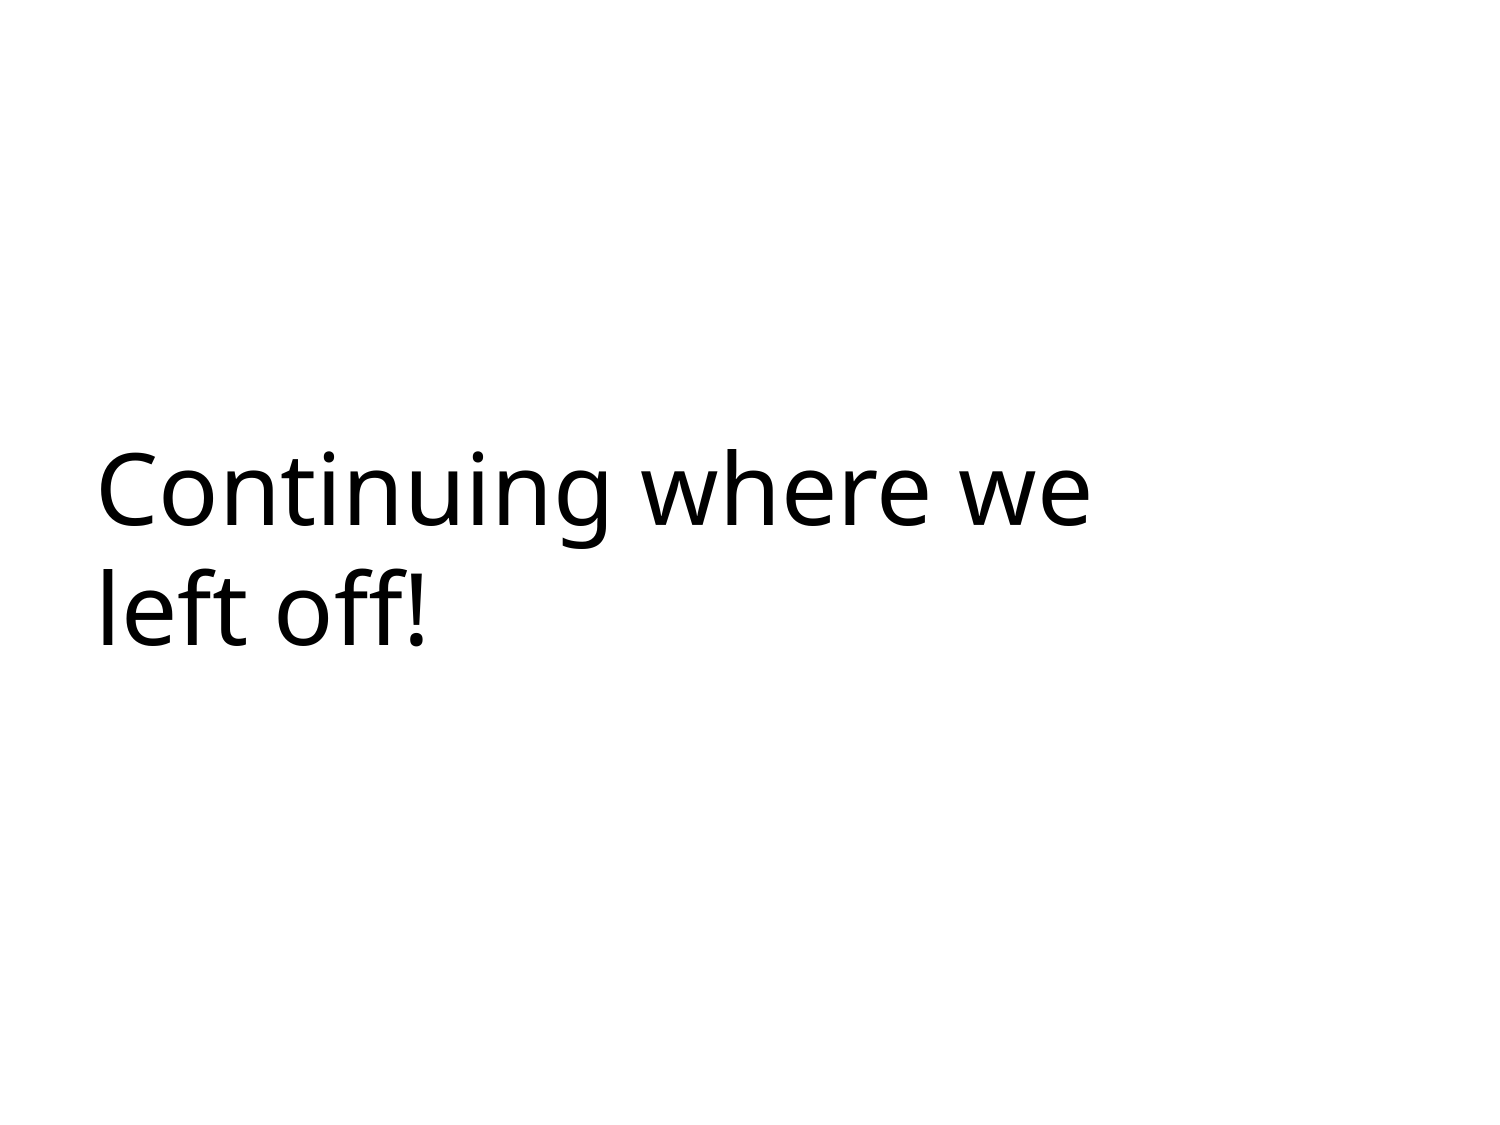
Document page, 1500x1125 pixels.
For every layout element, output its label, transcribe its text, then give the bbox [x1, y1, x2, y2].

title Continuing where we left off! [80, 98, 1125, 994]
